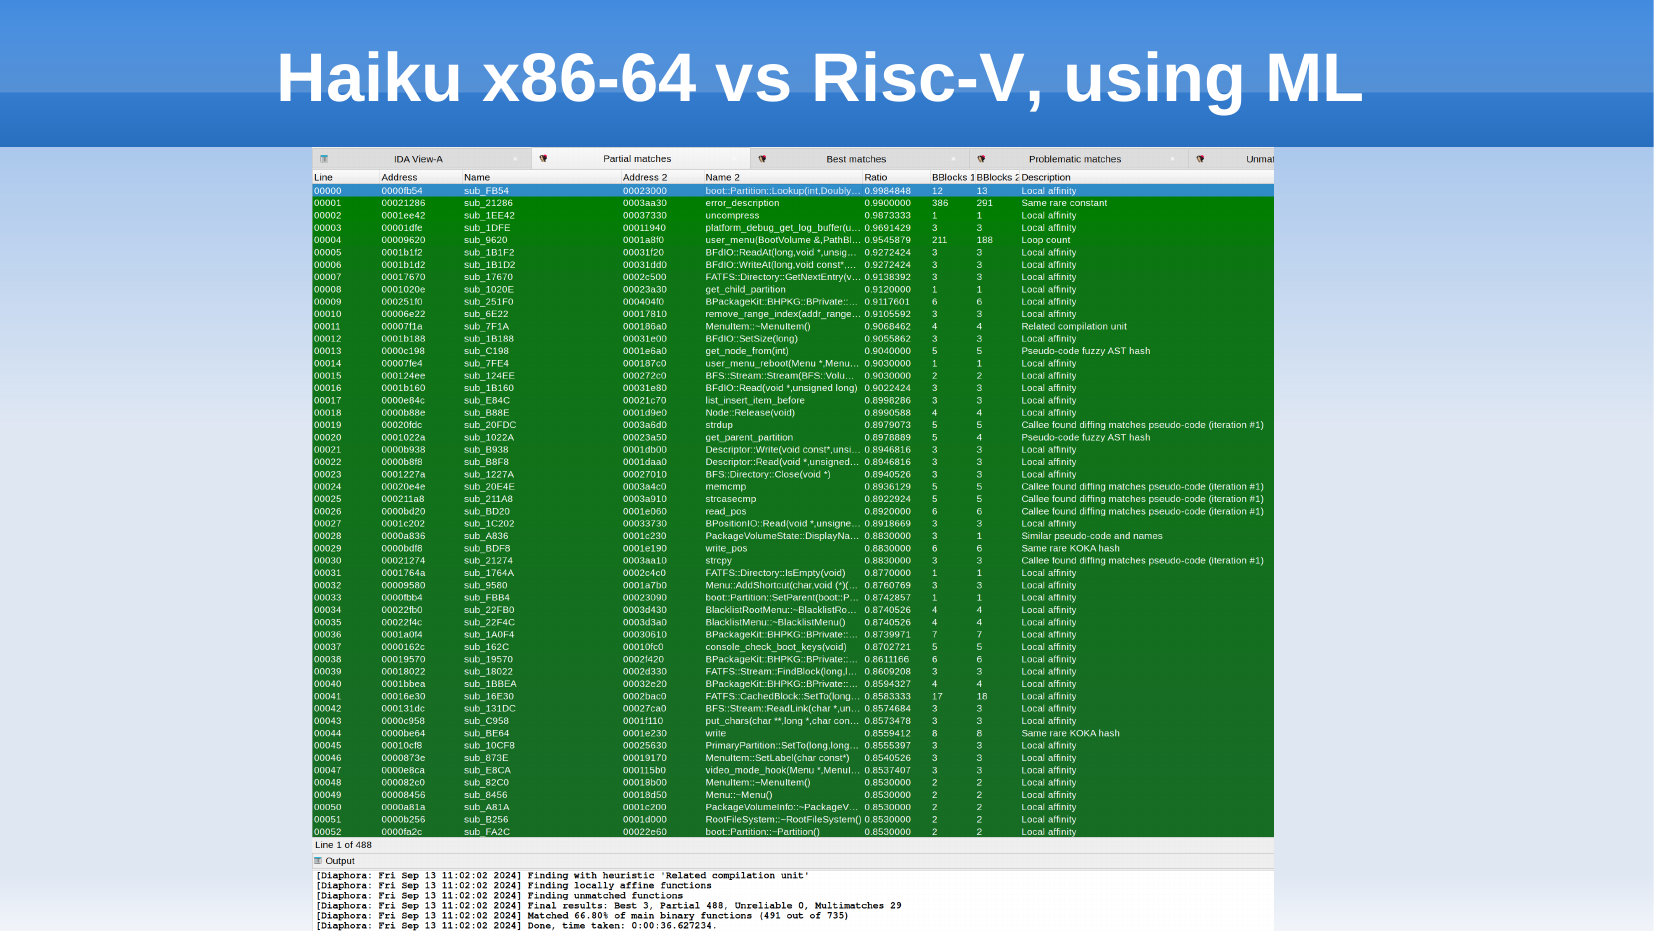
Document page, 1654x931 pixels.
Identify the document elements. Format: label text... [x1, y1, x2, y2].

title Haiku x86-64 vs Risc-V, using ML [76, 0, 1565, 156]
picture [0, 0, 1654, 931]
